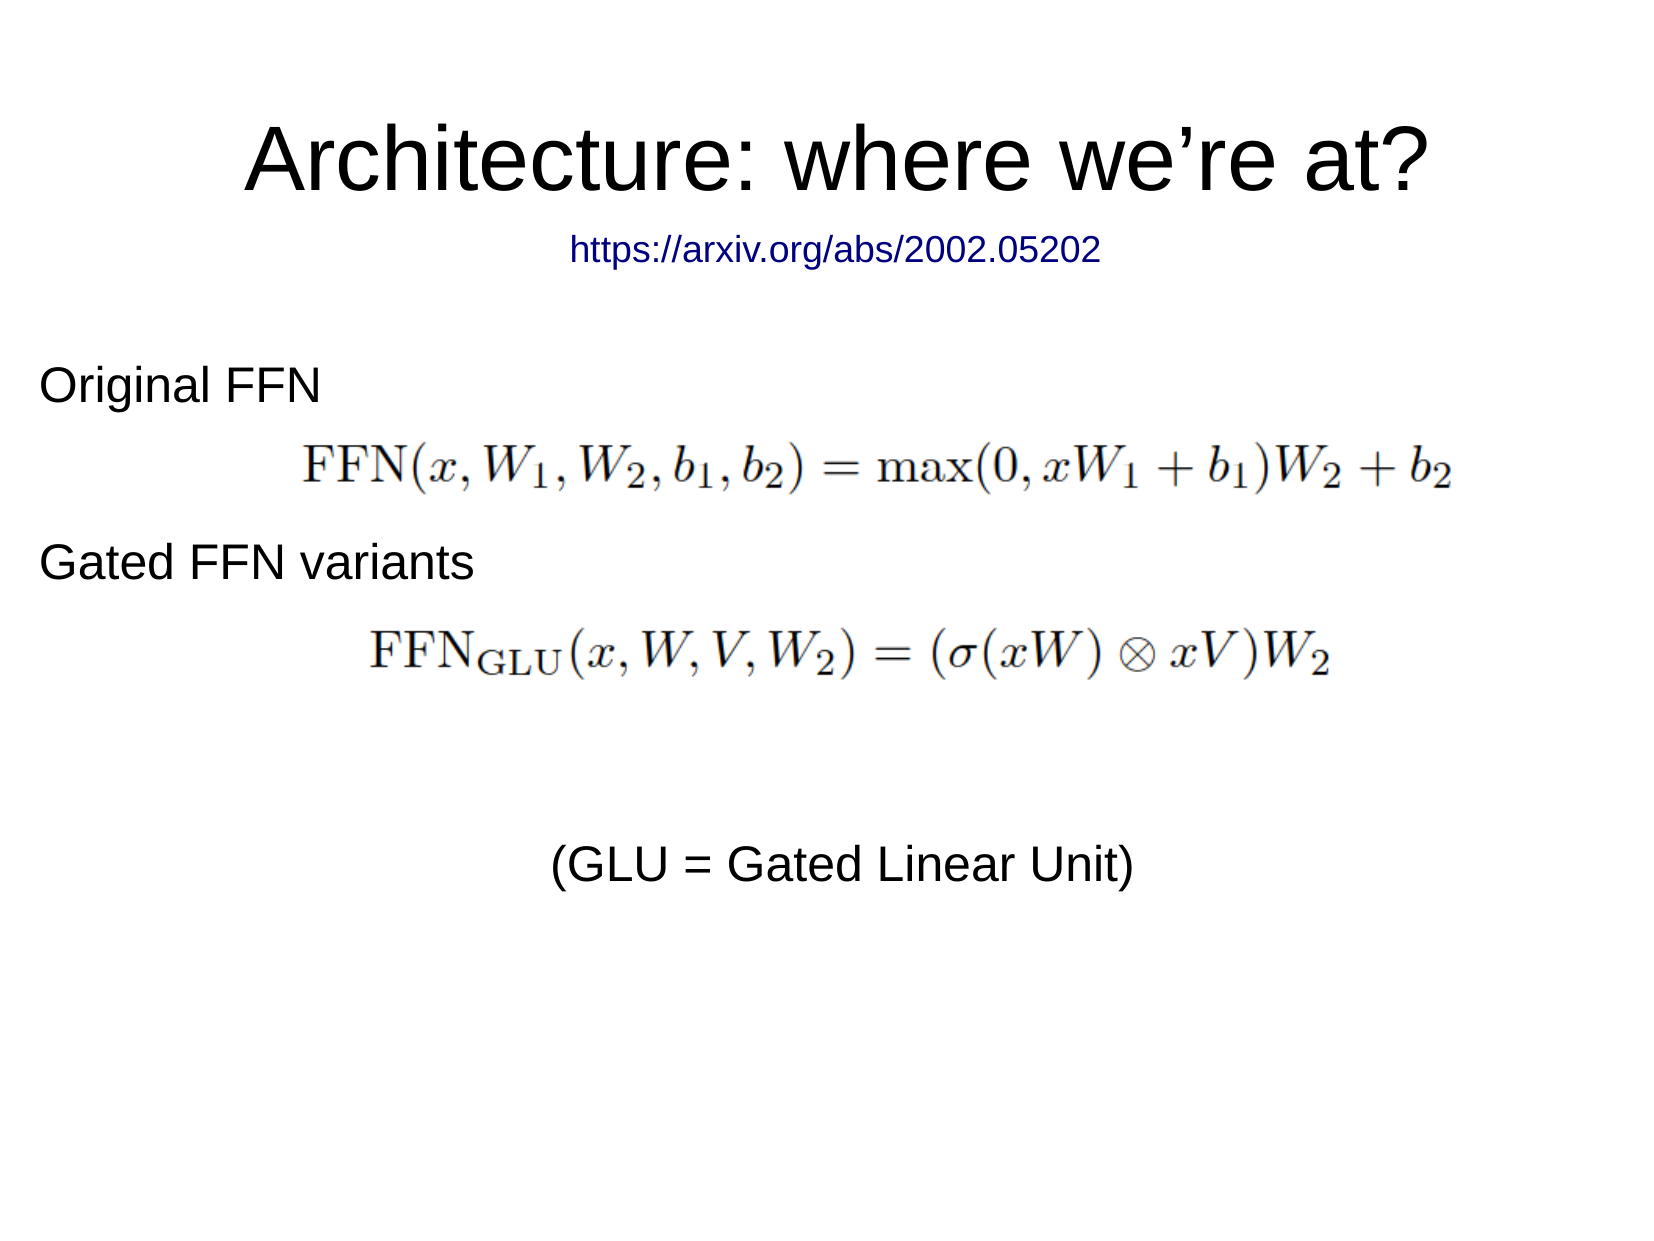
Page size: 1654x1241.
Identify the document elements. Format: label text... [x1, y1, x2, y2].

text_box (GLU = Gated Linear Unit) [31, 696, 1654, 1032]
title Architecture: where we’re at? [94, 55, 1583, 263]
text_box Original FFN [24, 349, 1550, 588]
text_box Gated FFN variants [24, 588, 1550, 765]
picture [219, 600, 1527, 696]
text_box https://arxiv.org/abs/2002.05202 [554, 220, 1117, 278]
